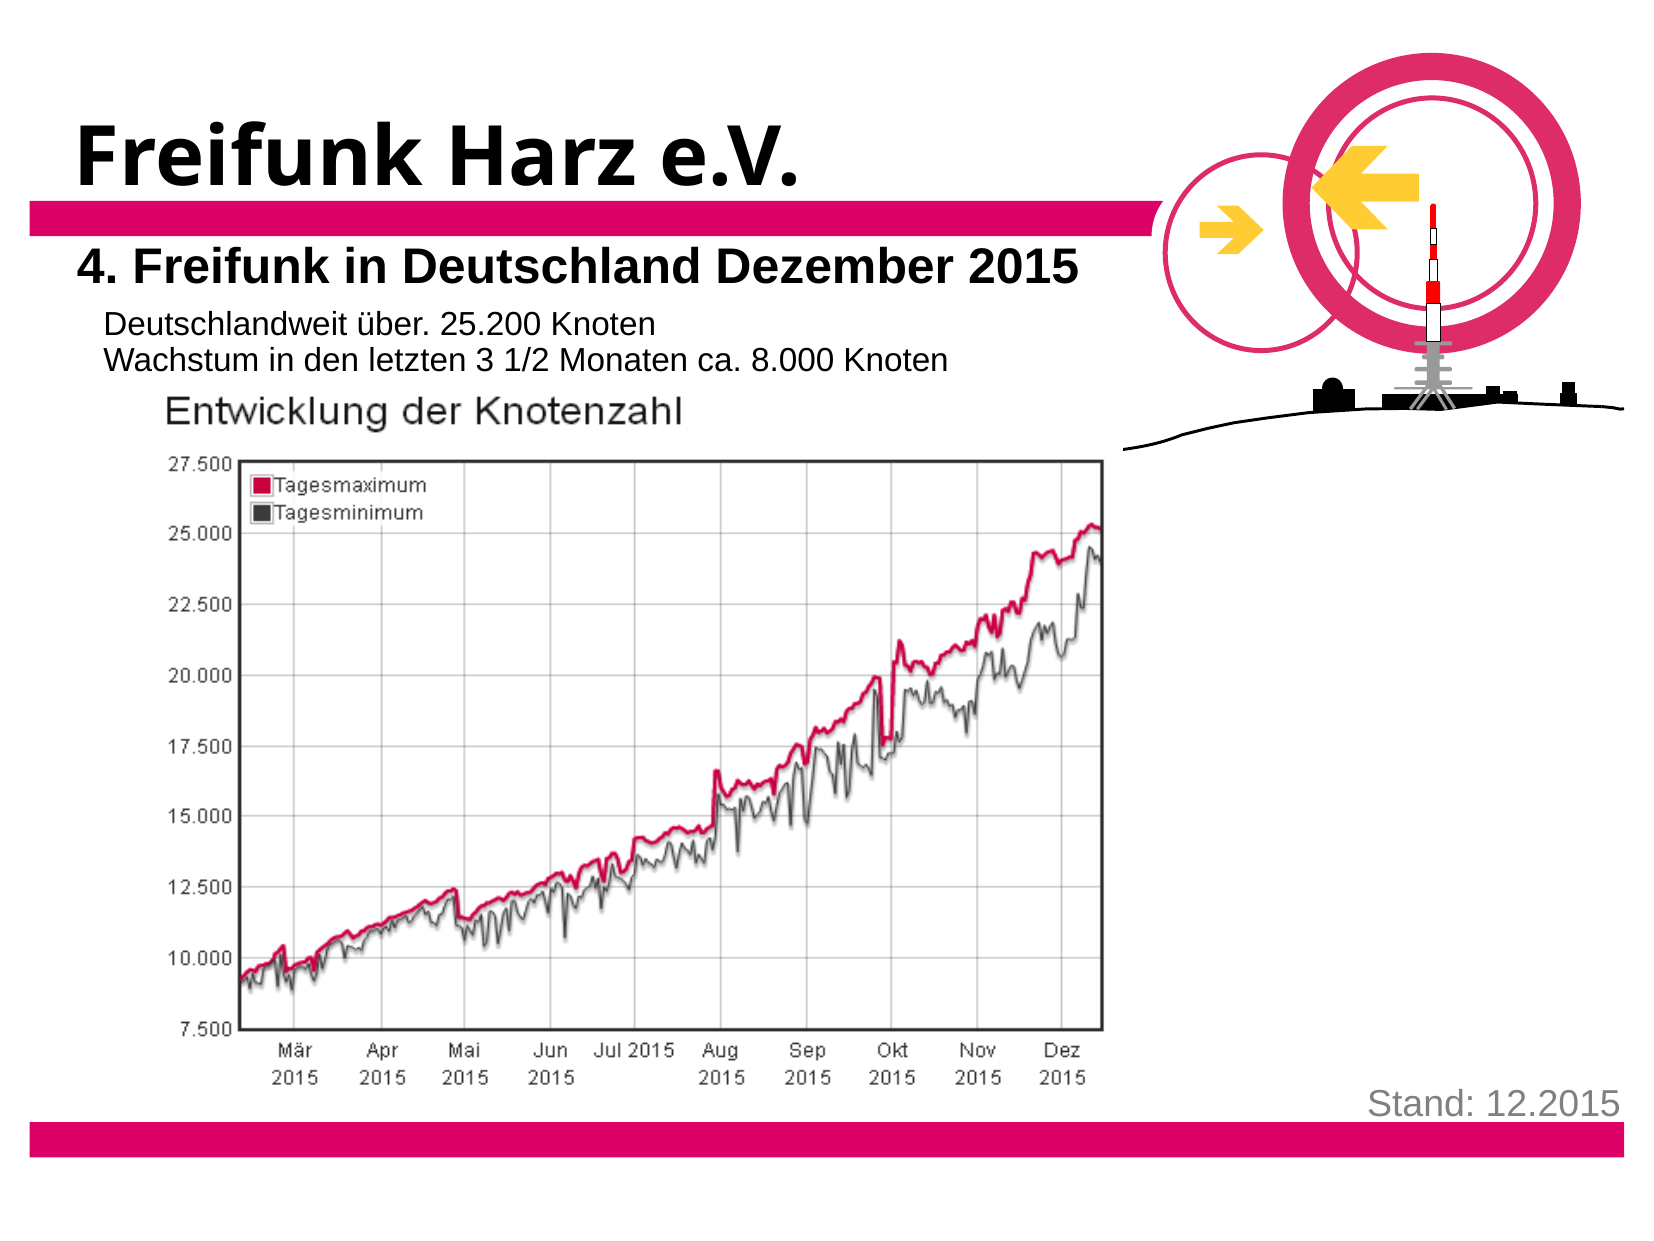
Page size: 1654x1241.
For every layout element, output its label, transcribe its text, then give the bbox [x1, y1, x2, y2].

subtitle [76, 162, 1565, 1123]
picture [147, 523, 1123, 1093]
text_box Stand: 12.2015 [1352, 1074, 1654, 1145]
text_box 4. Freifunk in Deutschland Dezember 2015 [76, 206, 1152, 325]
text_box Deutschlandweit über. 25.200 Knoten Wachstum in den letzten 3 1/2 Monaten ca. 8.000 Knoten [88, 297, 1123, 523]
